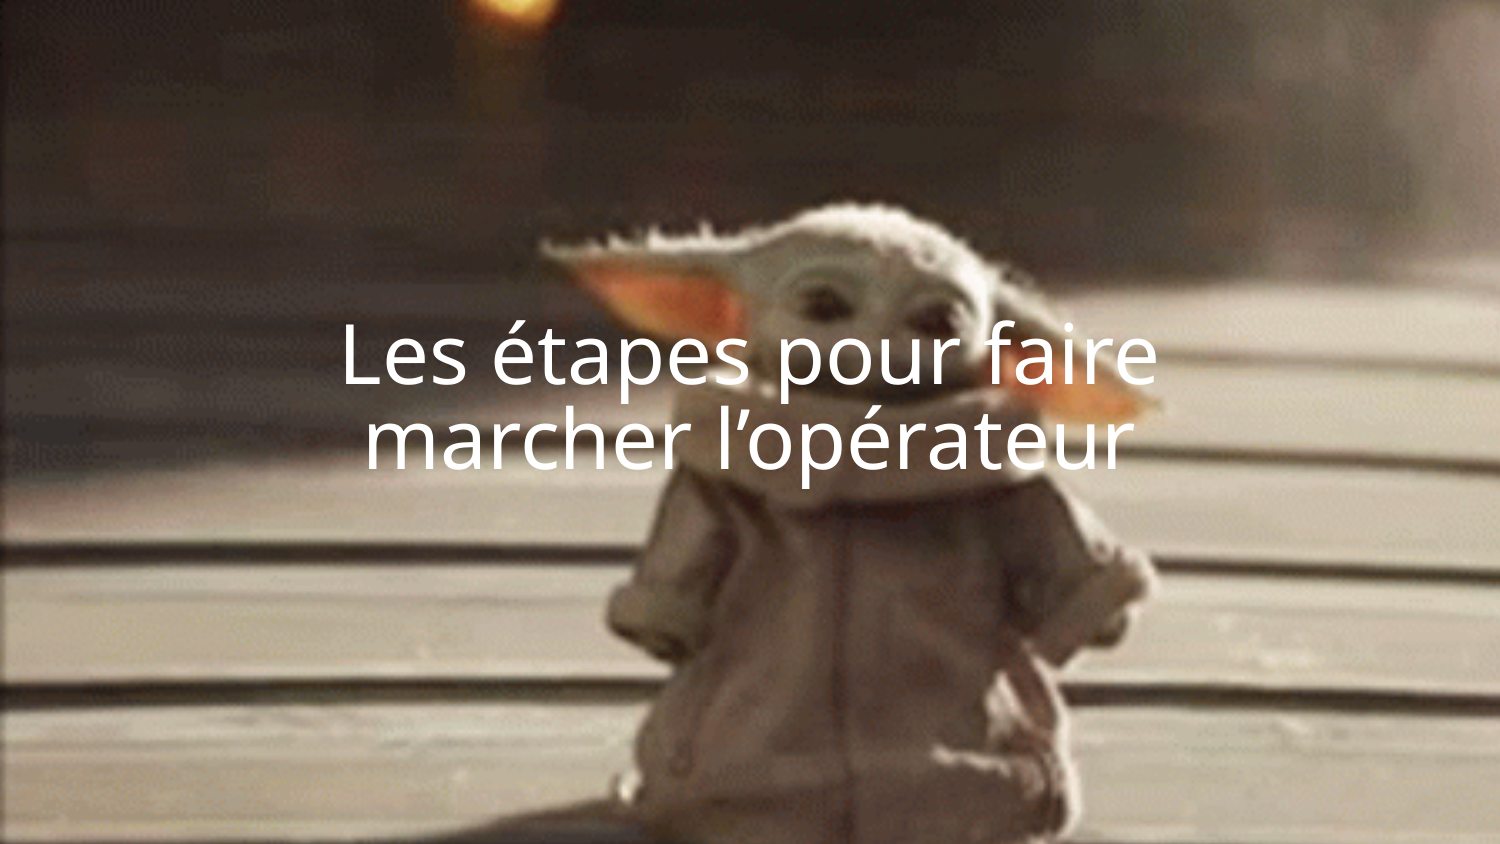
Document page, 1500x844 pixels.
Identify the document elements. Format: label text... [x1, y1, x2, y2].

picture [0, 0, 1500, 844]
title Les étapes pour faire marcher l’opérateur [188, 316, 1312, 528]
